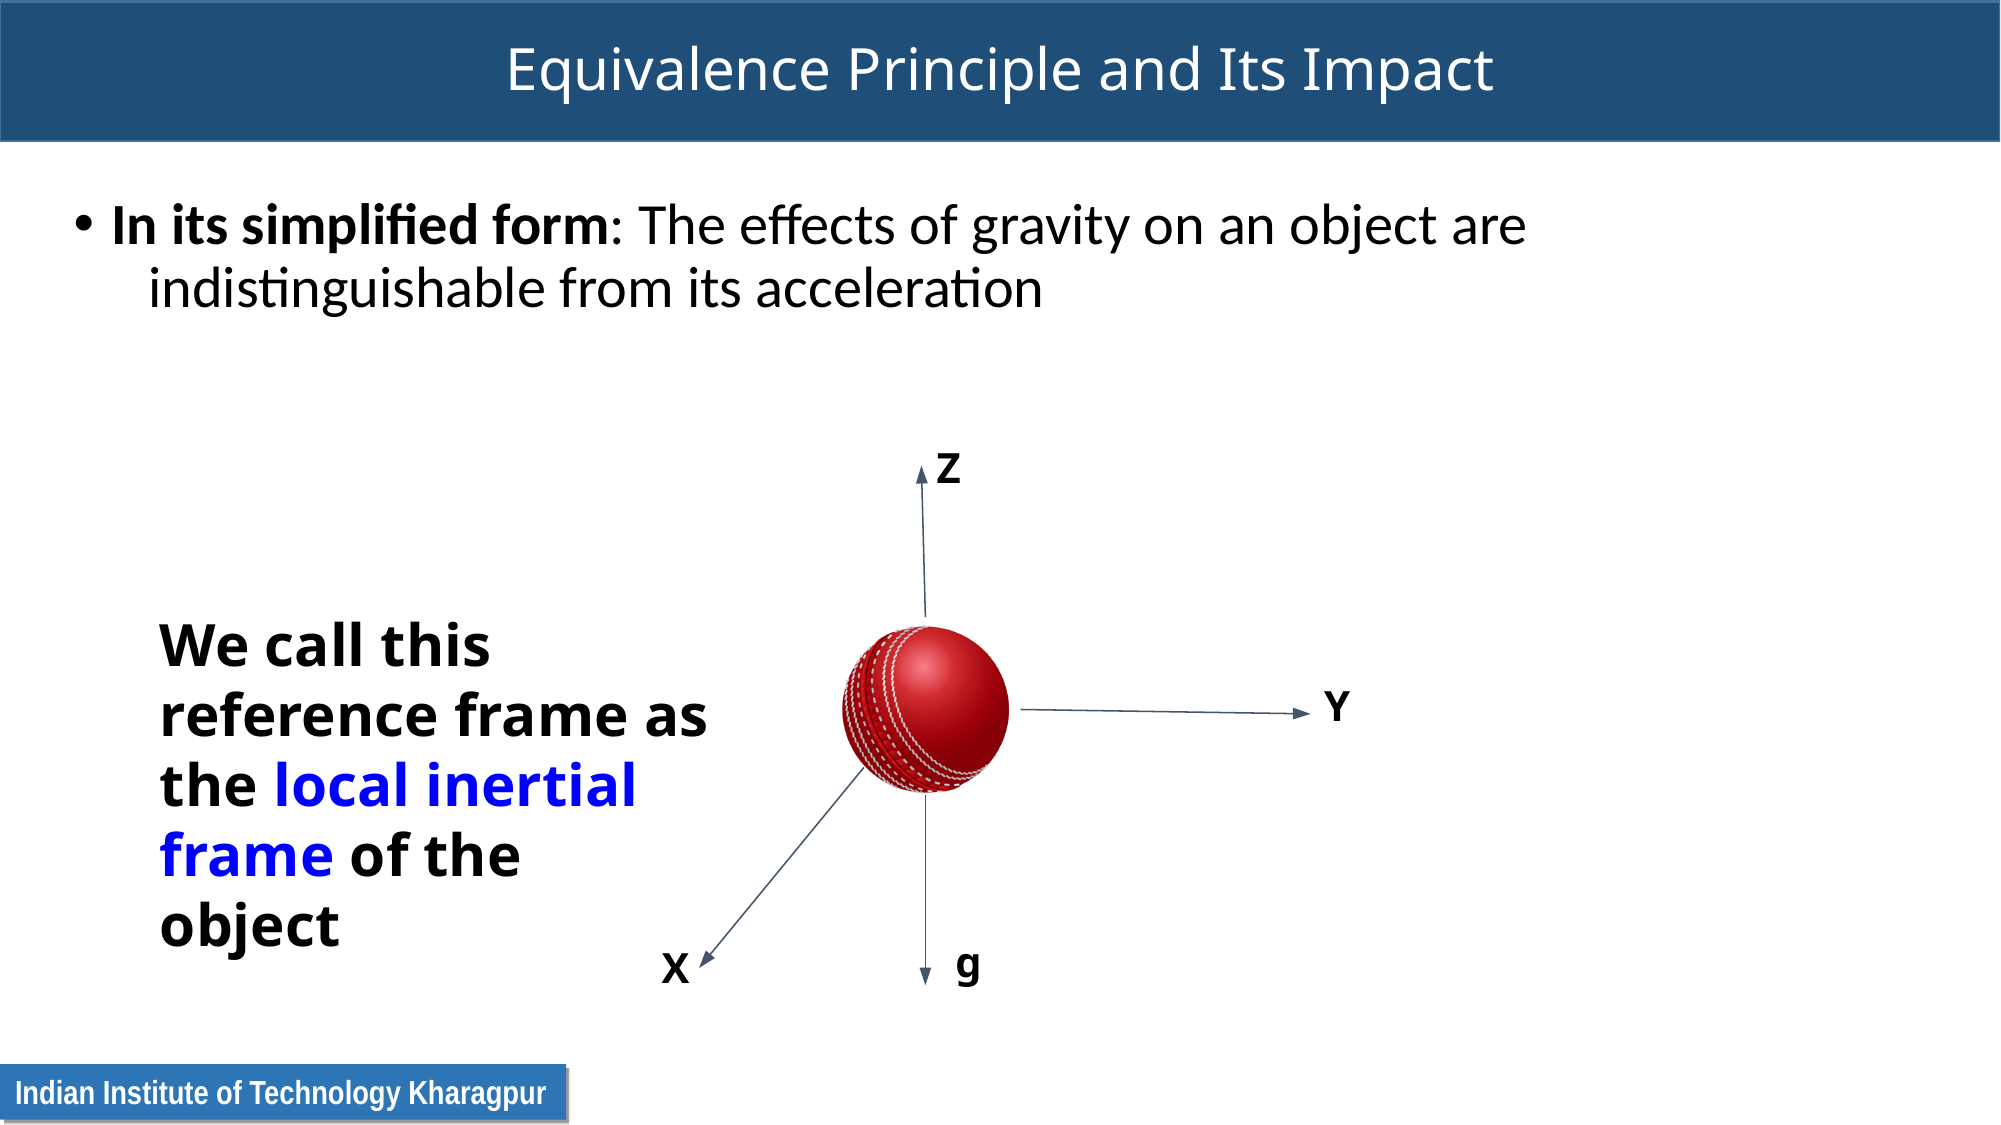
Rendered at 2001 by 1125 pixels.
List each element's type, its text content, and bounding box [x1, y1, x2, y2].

text_box Y [1309, 664, 1363, 746]
title Equivalence Principle and Its Impact [0, 1, 2000, 141]
text_box X [646, 927, 701, 1008]
list In its simplified form: The effects of gravity on an object are indistinguishable from its acceleration [58, 186, 1954, 1065]
picture [830, 617, 1021, 802]
text_box Z [921, 427, 976, 508]
text_box g [940, 920, 995, 1002]
text_box We call this reference frame as the local inertial frame of the object [144, 593, 728, 907]
